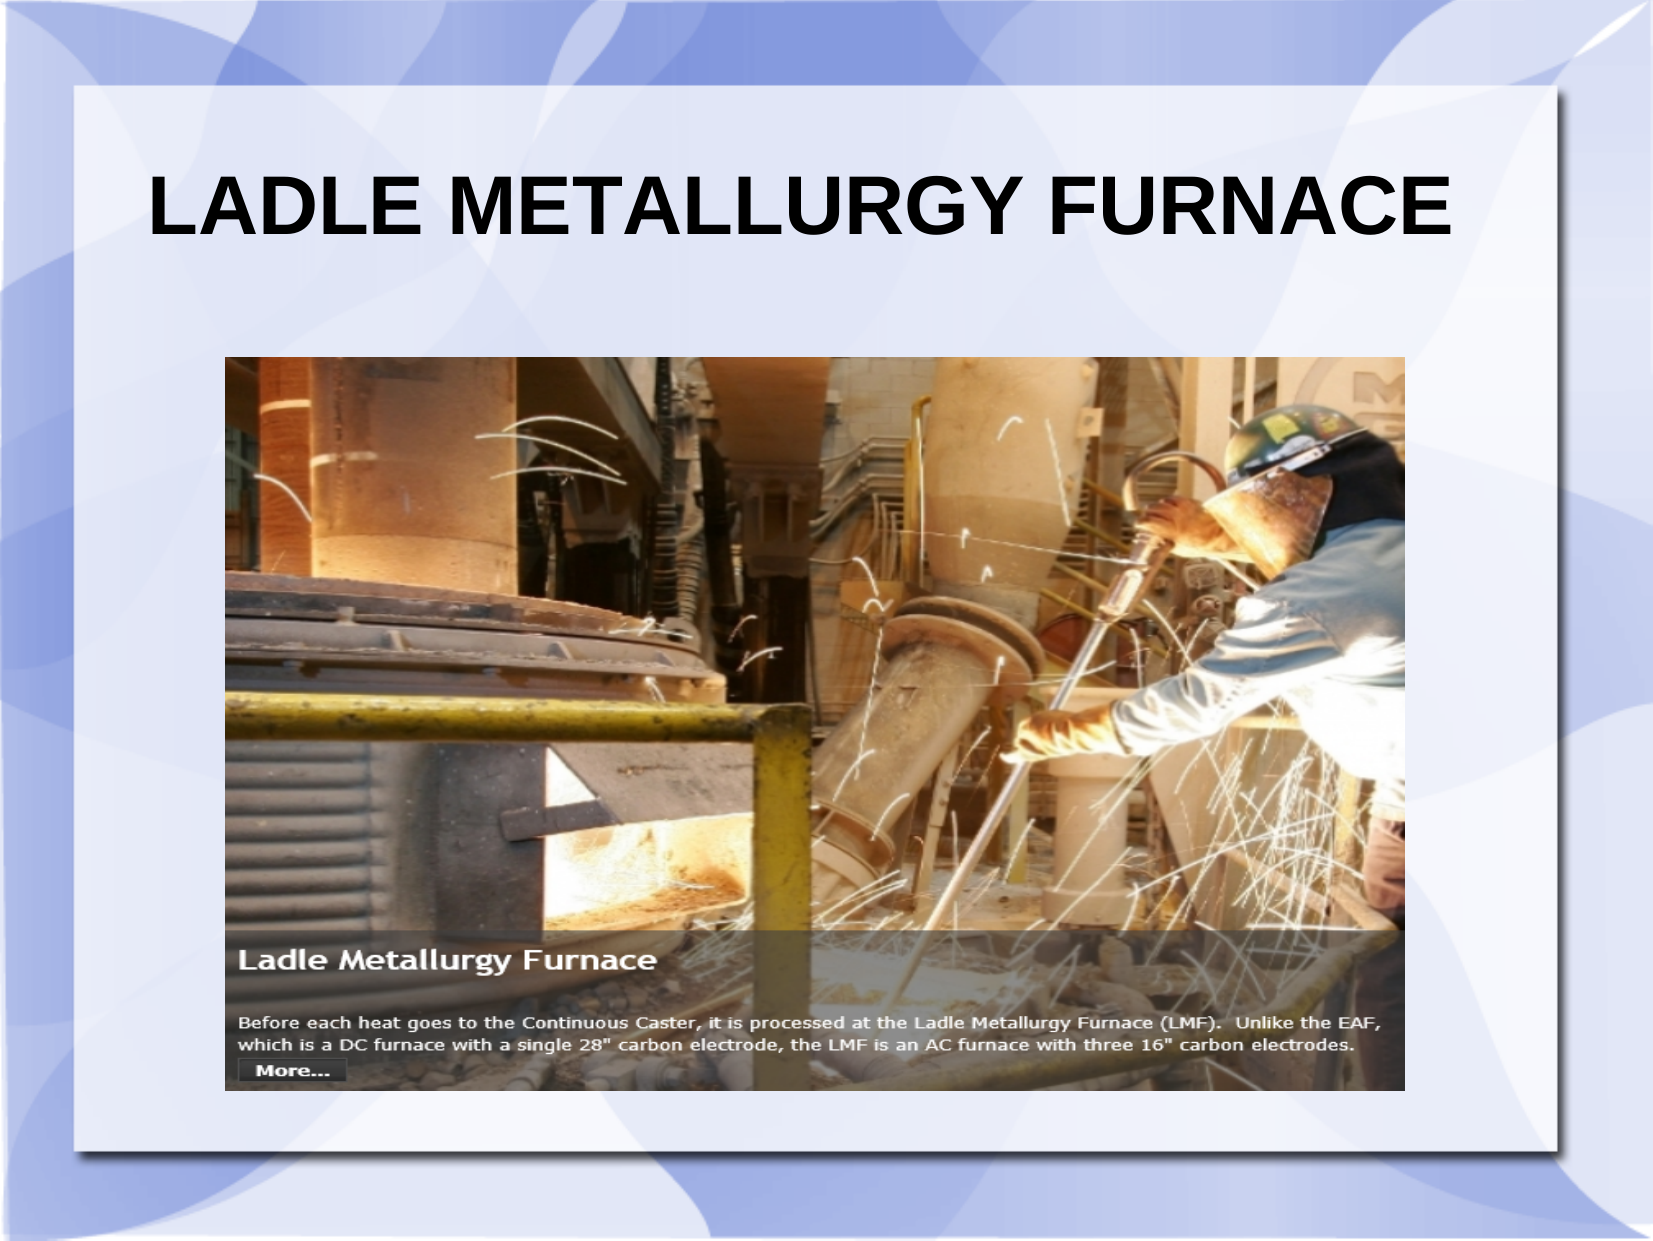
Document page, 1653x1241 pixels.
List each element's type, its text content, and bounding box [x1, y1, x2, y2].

title LADLE METALLURGY FURNACE [116, 53, 1486, 358]
picture [0, 0, 1653, 1241]
